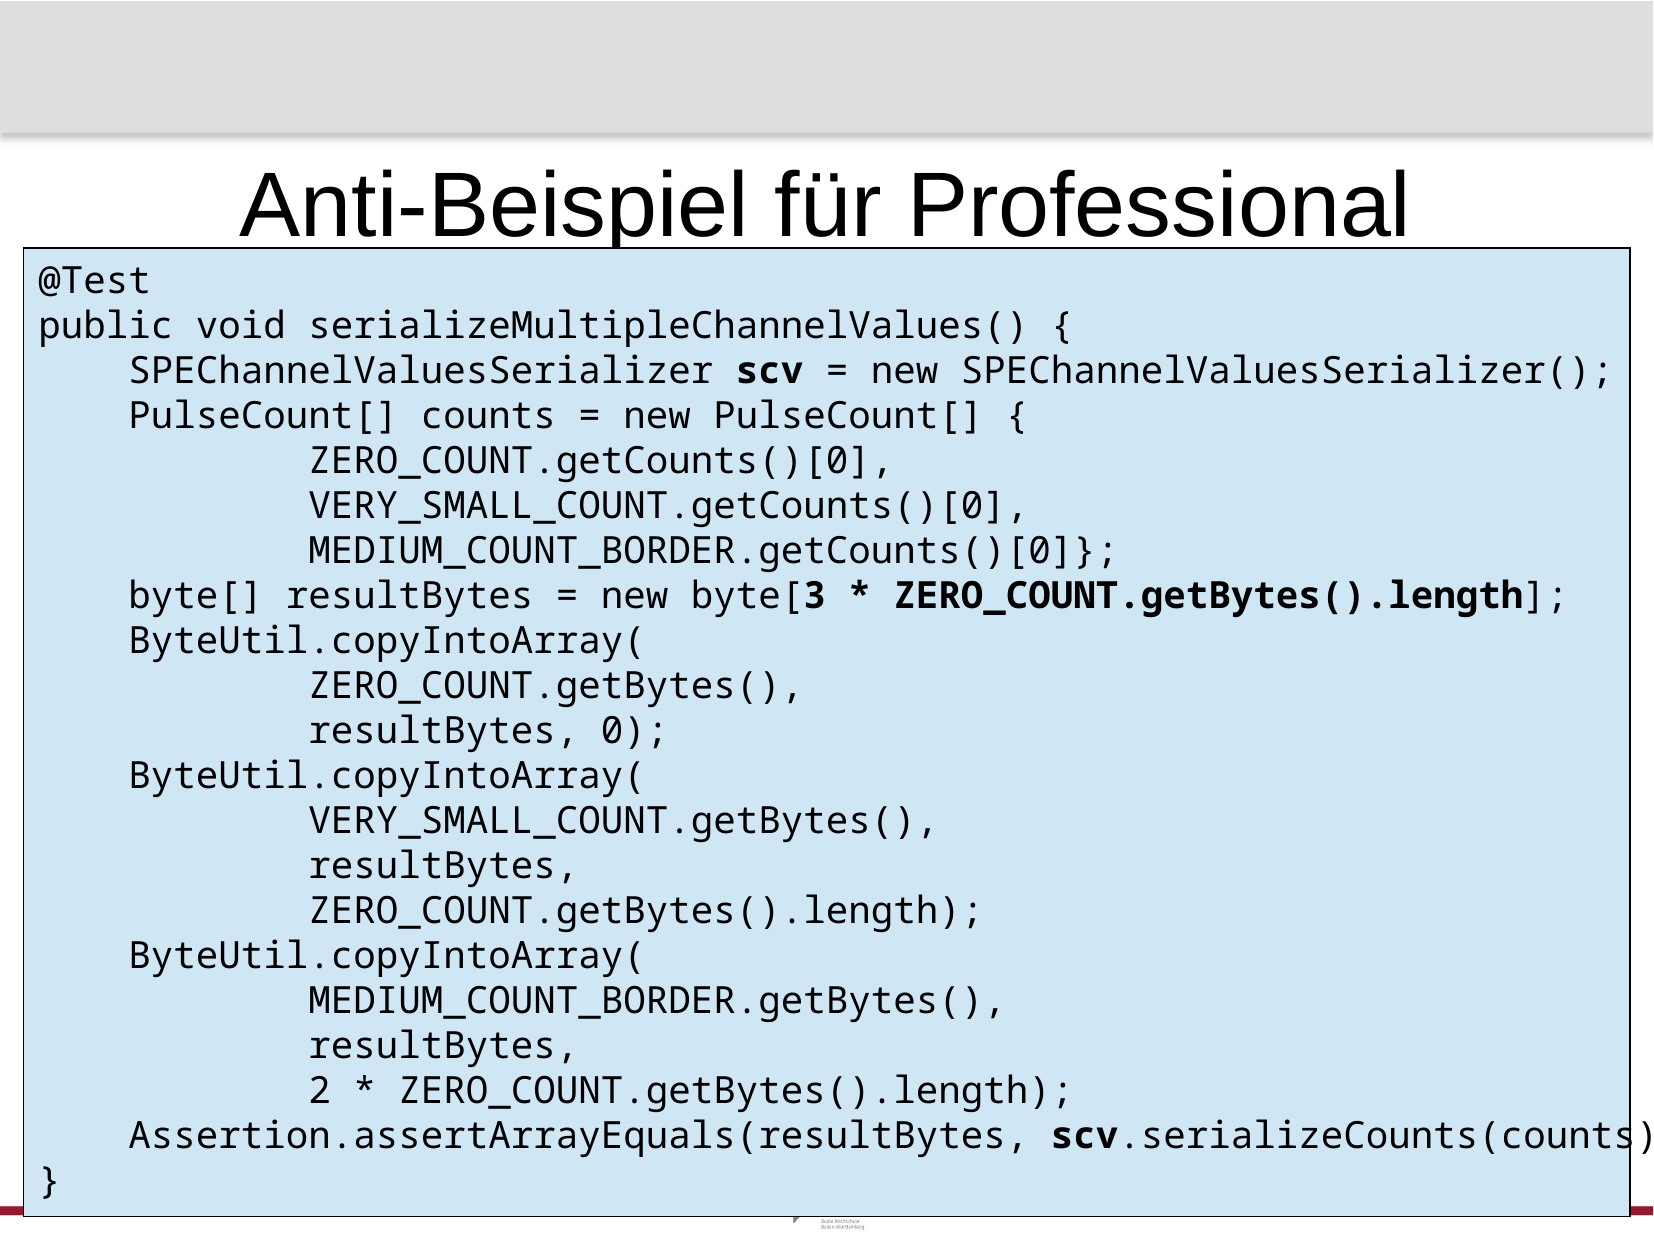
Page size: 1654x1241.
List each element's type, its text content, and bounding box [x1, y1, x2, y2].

title Anti-Beispiel für Professional [82, 147, 1571, 248]
text_box @Test public void serializeMultipleChannelValues() { SPEChannelValuesSerializer scv = new SPEChannelValuesSerializer(); PulseCount[] counts = new PulseCount[] { ZERO_COUNT.getCounts()[0], VERY_SMALL_COUNT.getCounts()[0], MEDIUM_COUNT_BORDER.getCounts()[0]}; byte[] resultBytes = new byte[3 * ZERO_COUNT.getBytes().length]; ByteUtil.copyIntoArray( ZERO_COUNT.getBytes(), resultBytes, 0); ByteUtil.copyIntoArray( VERY_SMALL_COUNT.getBytes(), resultBytes, ZERO_COUNT.getBytes().length); ByteUtil.copyIntoArray( MEDIUM_COUNT_BORDER.getBytes(), resultBytes, 2 * ZERO_COUNT.getBytes().length); Assertion.assertArrayEquals(resultBytes, scv.serializeCounts(counts)); } [23, 248, 1630, 1217]
picture [0, 1, 1654, 1237]
